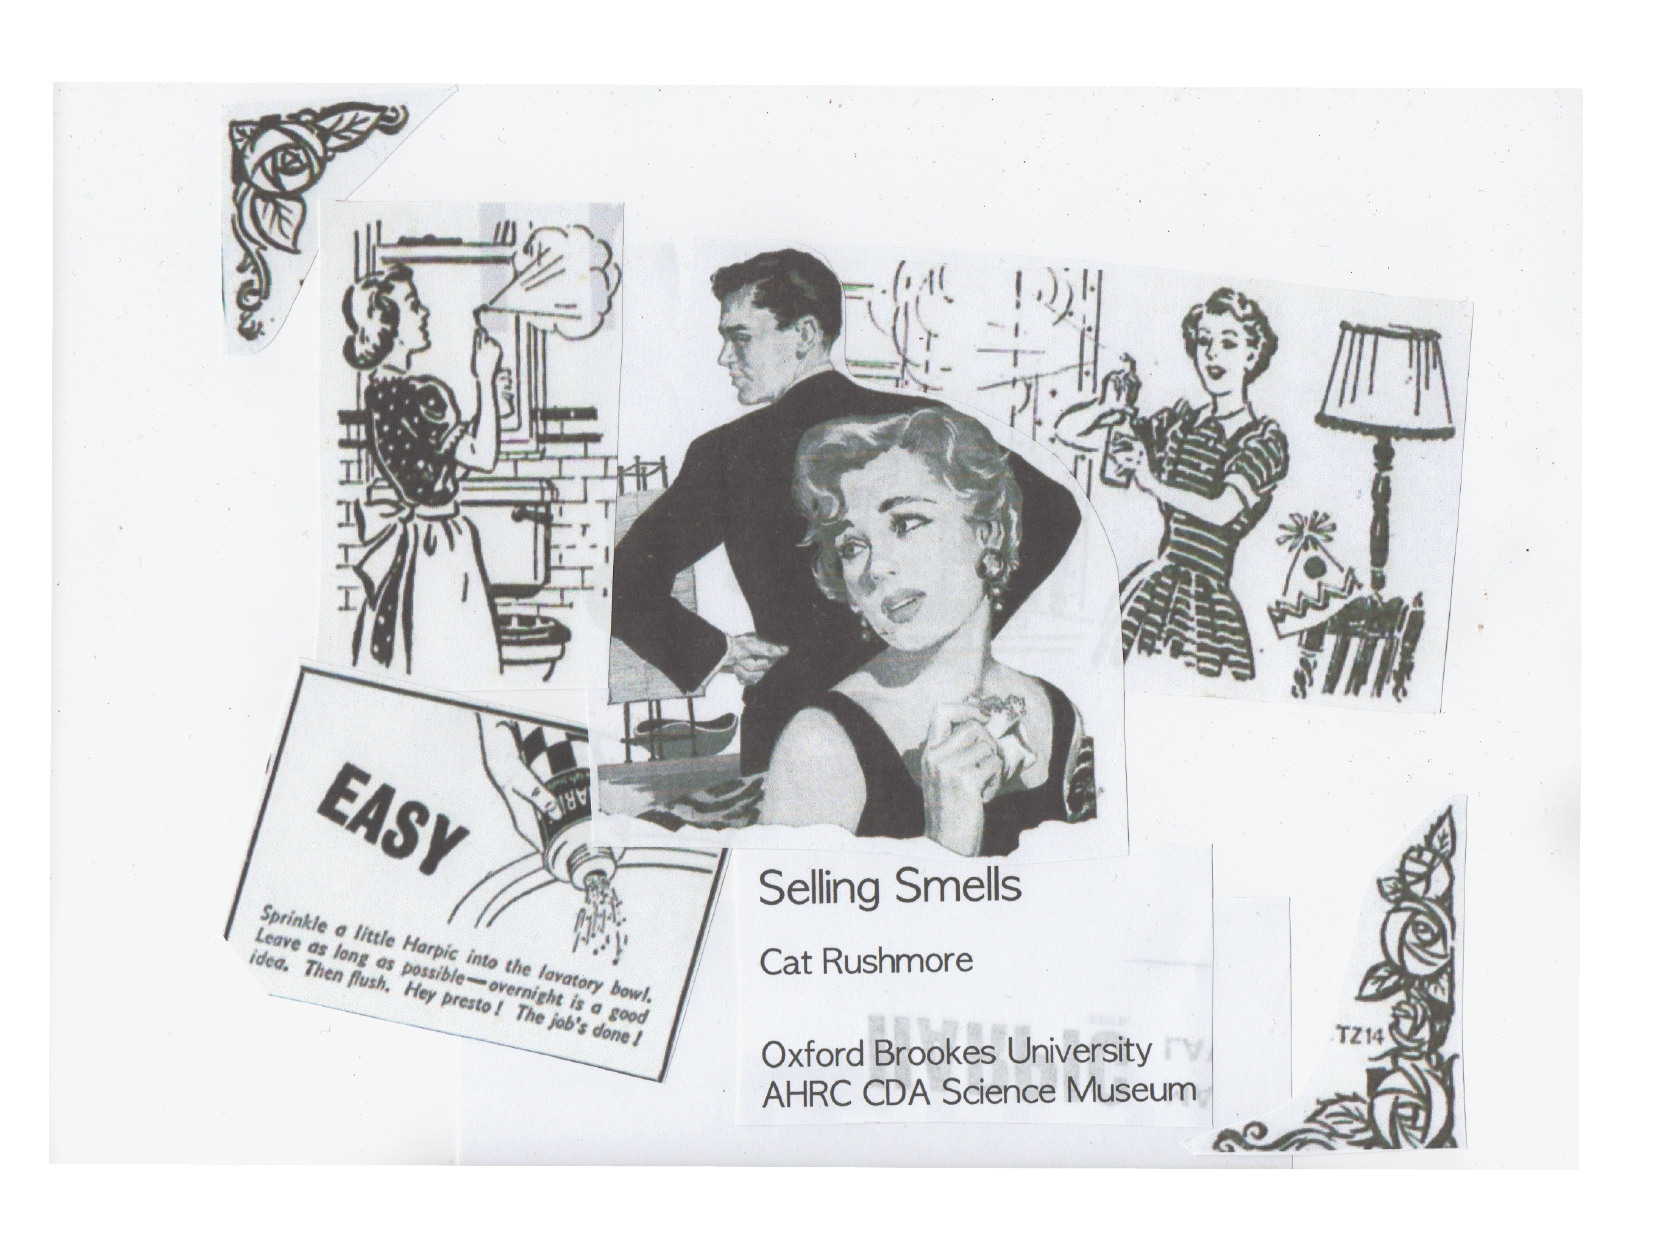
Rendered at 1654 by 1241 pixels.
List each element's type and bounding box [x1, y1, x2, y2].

picture [48, 81, 1583, 1170]
